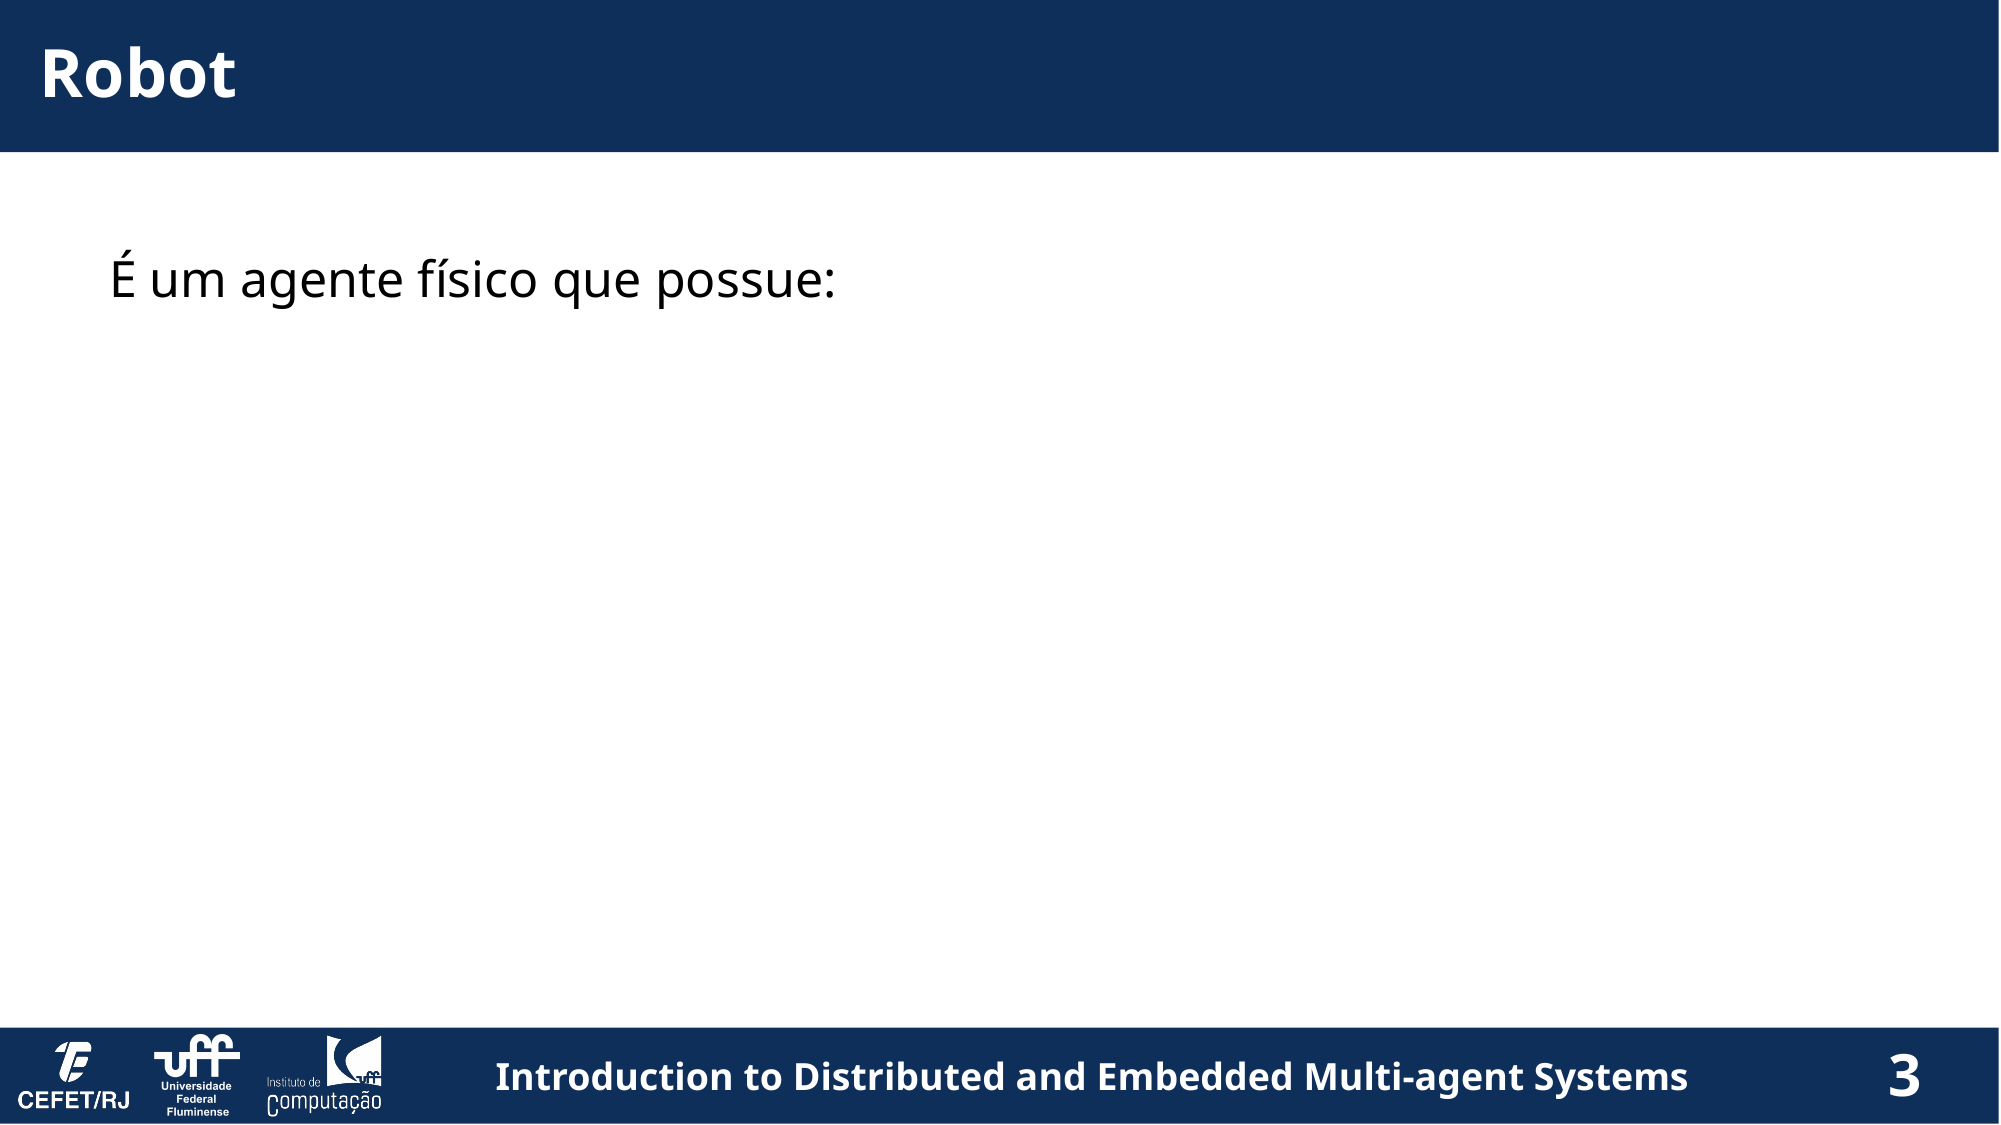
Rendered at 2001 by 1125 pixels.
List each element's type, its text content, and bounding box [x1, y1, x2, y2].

picture [153, 1033, 241, 1121]
text_box É um agente físico que possue: [94, 240, 1819, 316]
picture [265, 1033, 383, 1117]
text_box Robot [25, 23, 1999, 119]
picture [18, 1021, 129, 1125]
